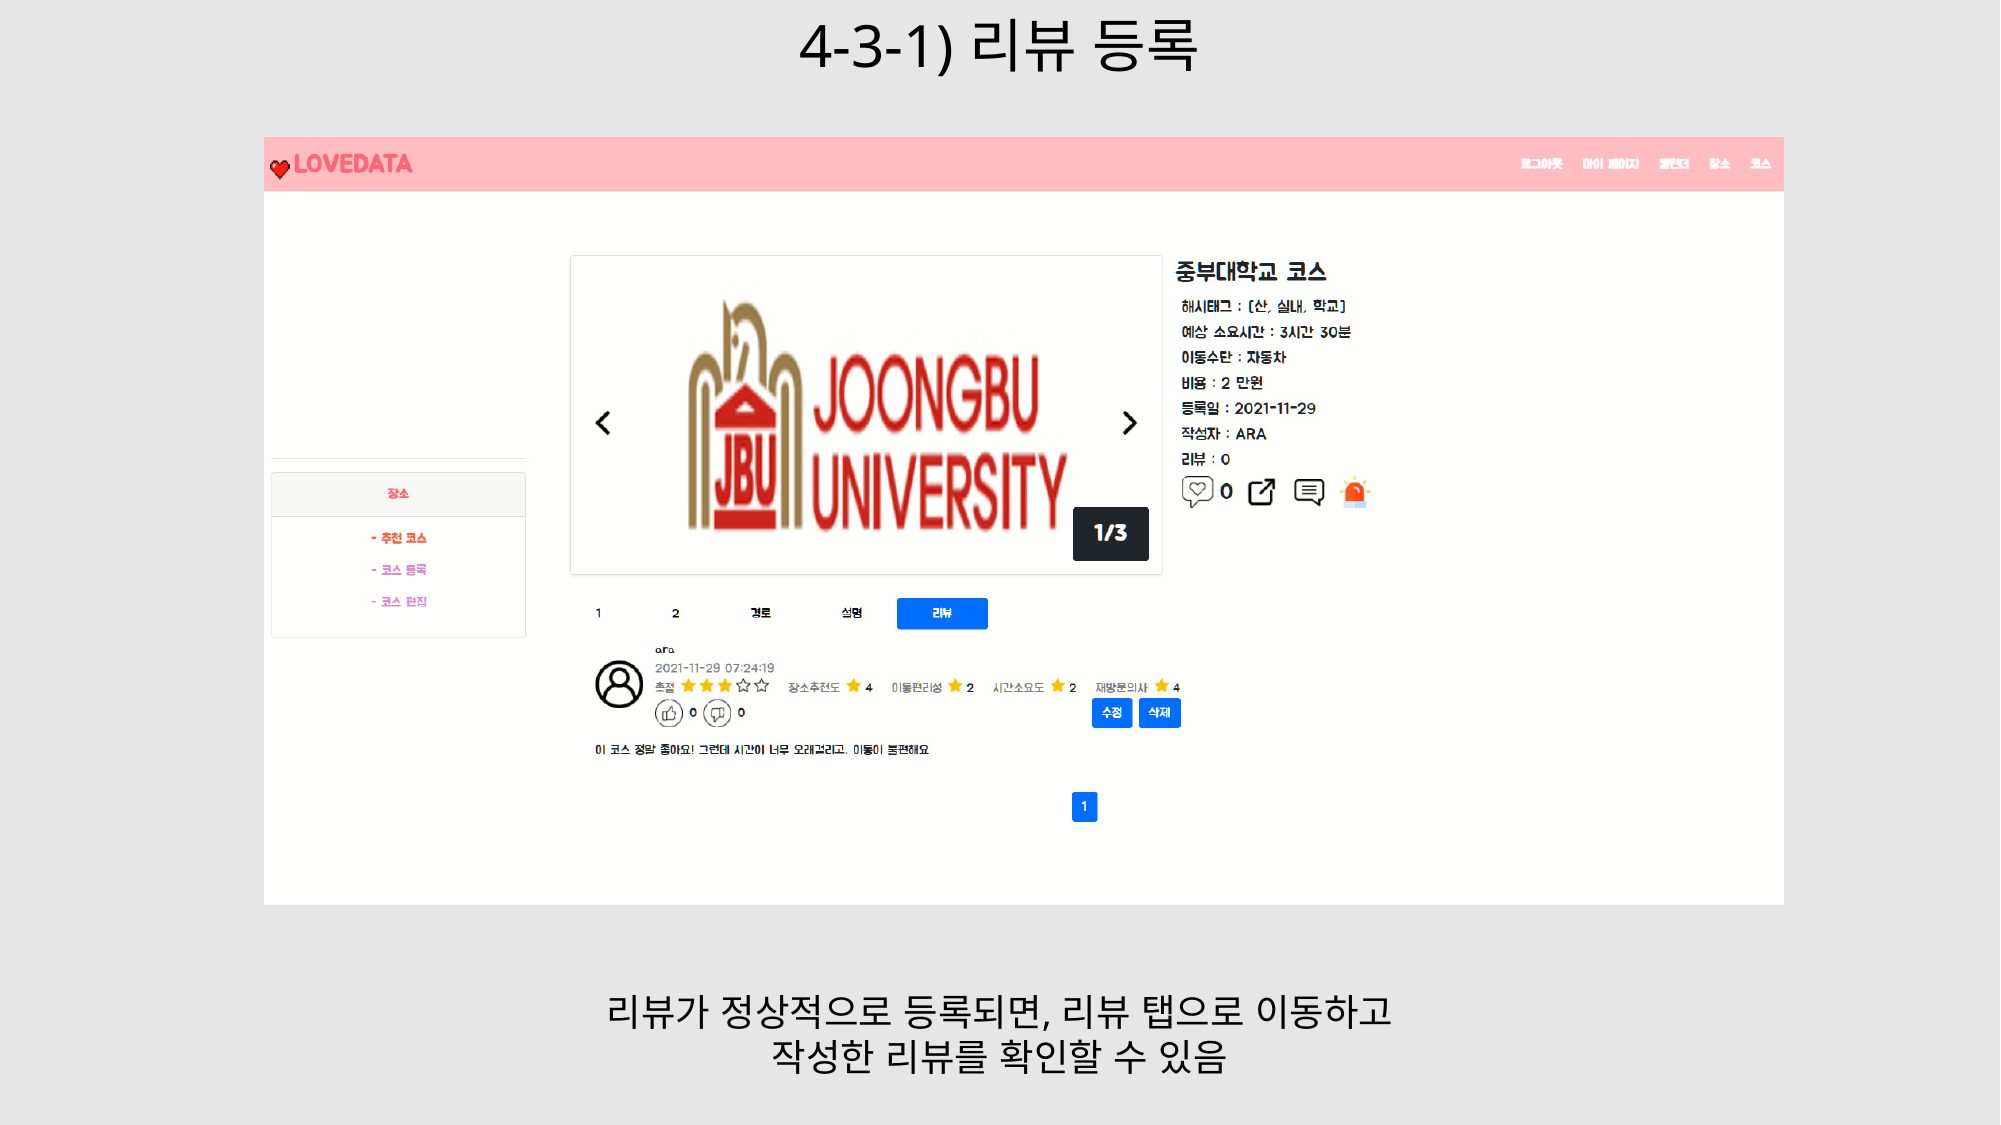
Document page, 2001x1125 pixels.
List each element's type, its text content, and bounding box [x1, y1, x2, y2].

text_box 리뷰가 정상적으로 등록되면, 리뷰 탭으로 이동하고 작성한 리뷰를 확인할 수 있음 [591, 981, 1408, 1087]
text_box 4-3-1) 리뷰 등록 [564, 2, 1436, 87]
picture [264, 137, 1784, 905]
